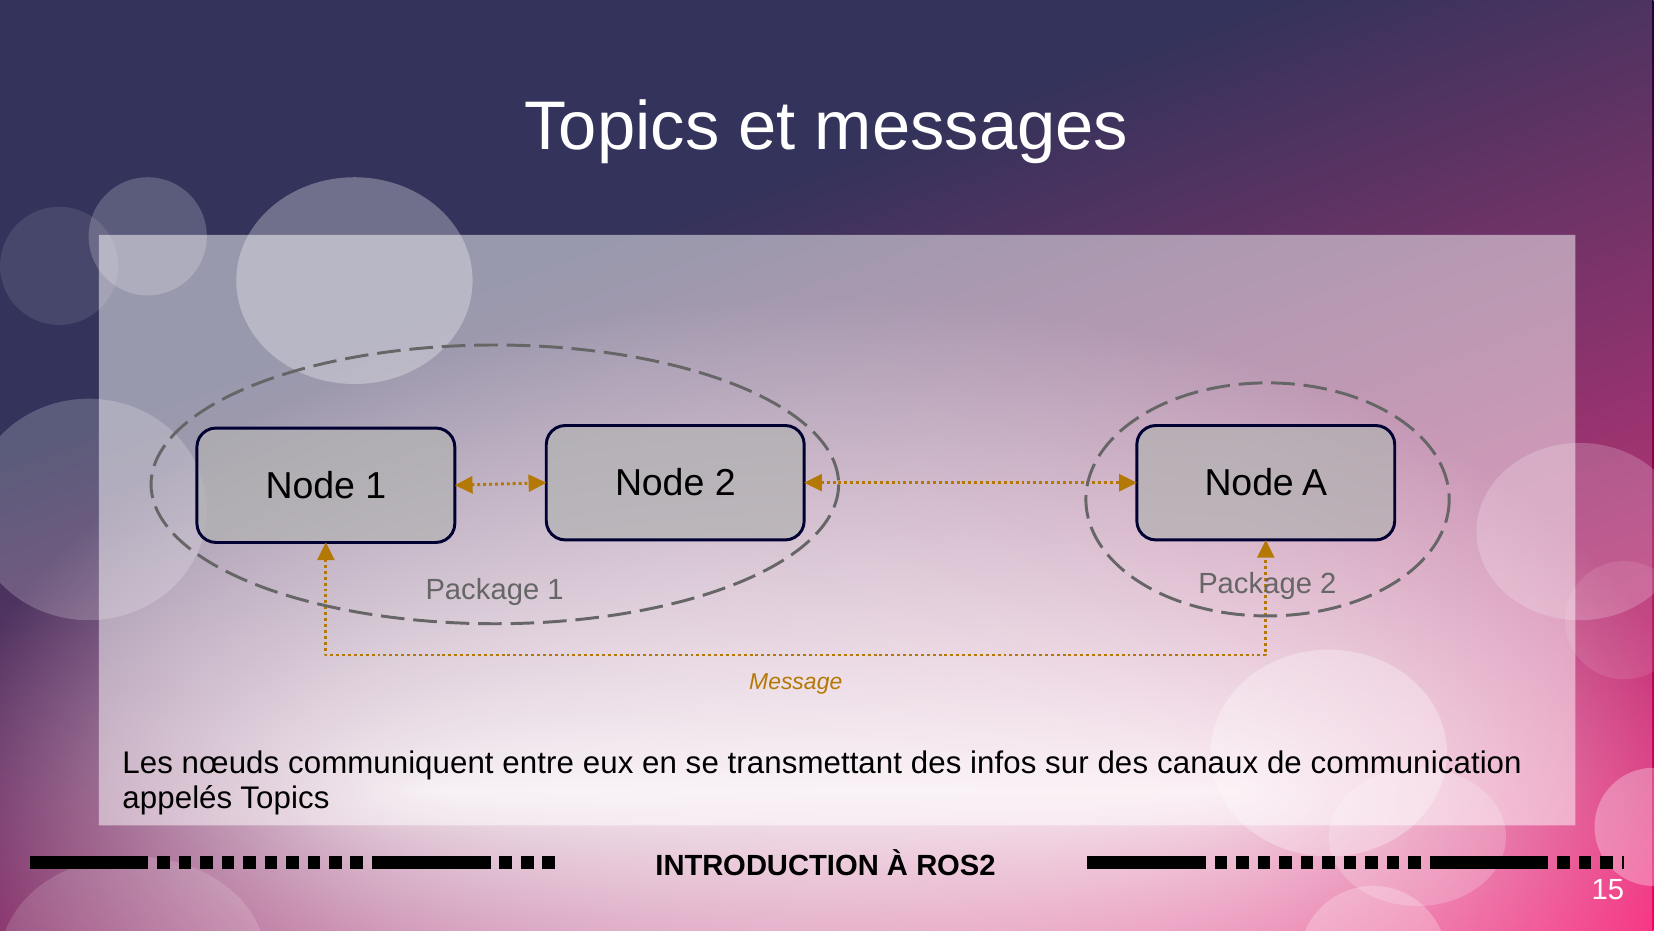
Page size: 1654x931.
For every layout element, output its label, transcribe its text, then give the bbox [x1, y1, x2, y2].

title Topics et messages [88, 44, 1565, 207]
text_box Package 1 [151, 345, 839, 624]
text_box Package 2 [1085, 382, 1450, 616]
list Les nœuds communiquent entre eux en se transmettant des infos sur des canaux de communication appelés Topics [98, 234, 1576, 826]
